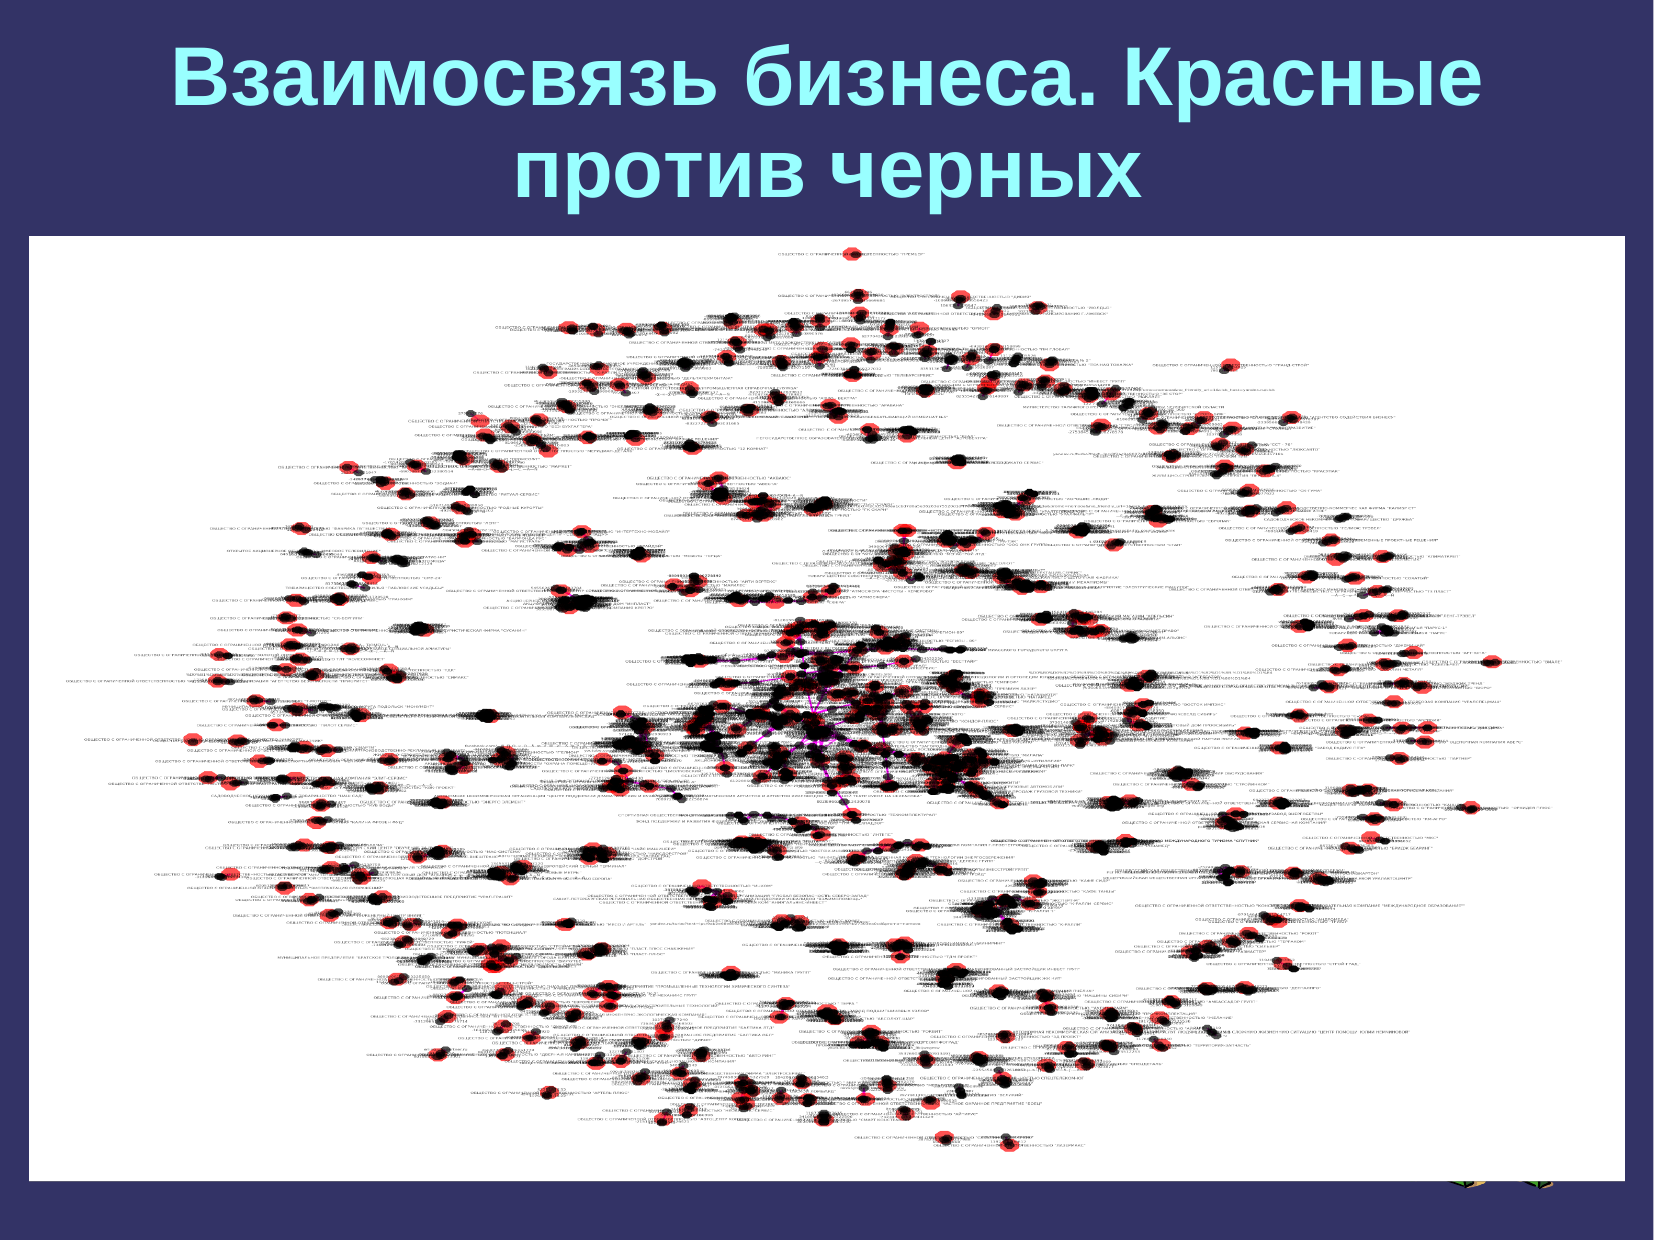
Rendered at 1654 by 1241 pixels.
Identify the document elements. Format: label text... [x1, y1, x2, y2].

picture [29, 236, 1625, 1182]
title Взаимосвязь бизнеса. Красные против черных [121, 19, 1534, 227]
